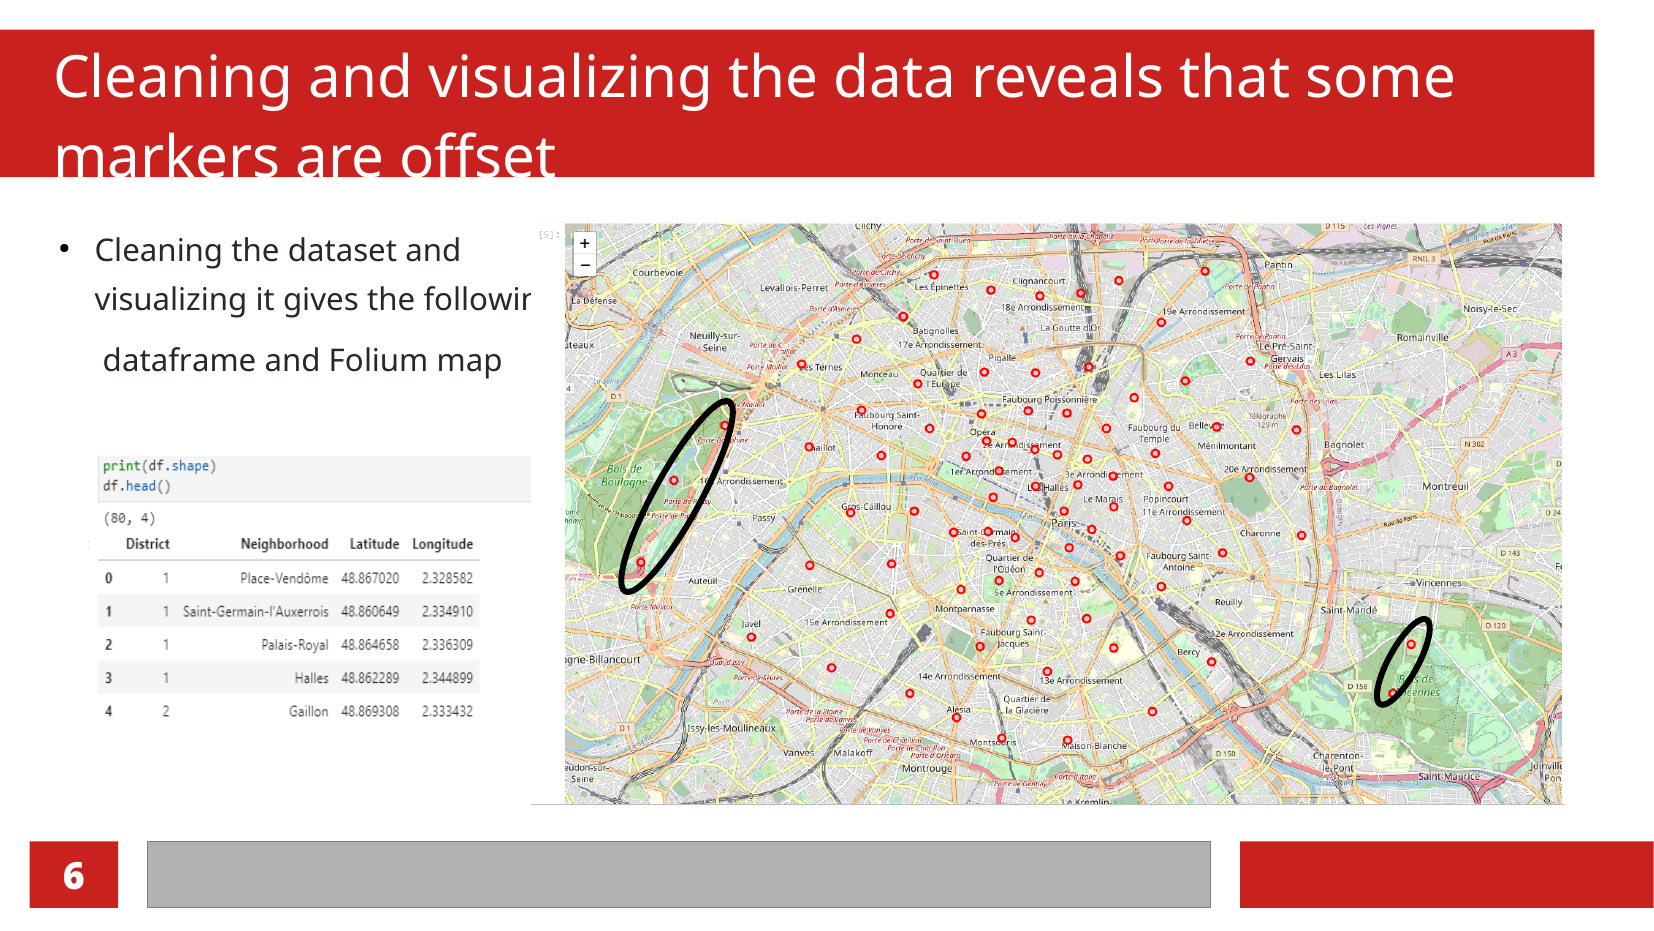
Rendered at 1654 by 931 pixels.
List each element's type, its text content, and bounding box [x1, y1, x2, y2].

picture [88, 221, 1565, 805]
list Cleaning the dataset and visualizing it gives the following dataframe and Folium map [59, 221, 531, 798]
title Cleaning and visualizing the data reveals that some markers are offset [53, 35, 1589, 172]
